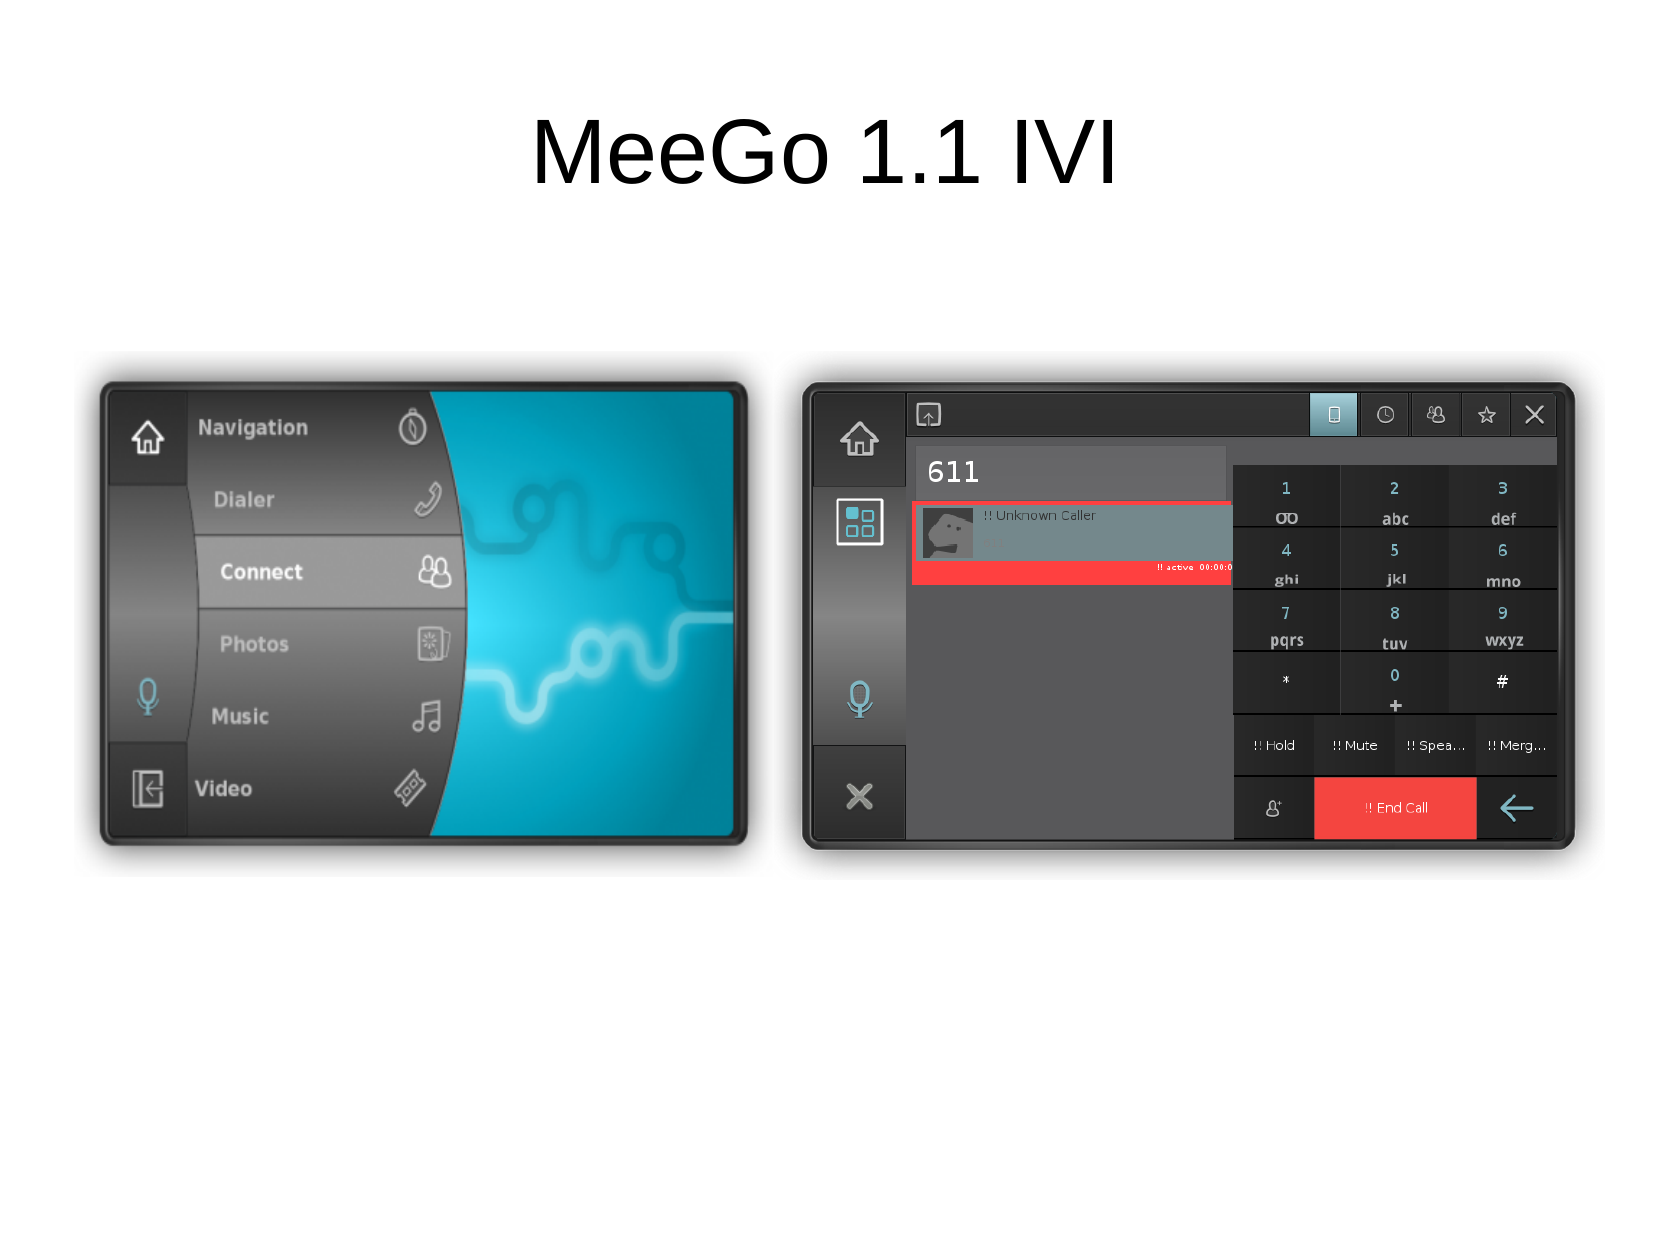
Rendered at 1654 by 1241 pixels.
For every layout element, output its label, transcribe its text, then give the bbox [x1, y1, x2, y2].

picture [74, 351, 1605, 880]
title MeeGo 1.1 IVI [82, 56, 1571, 249]
